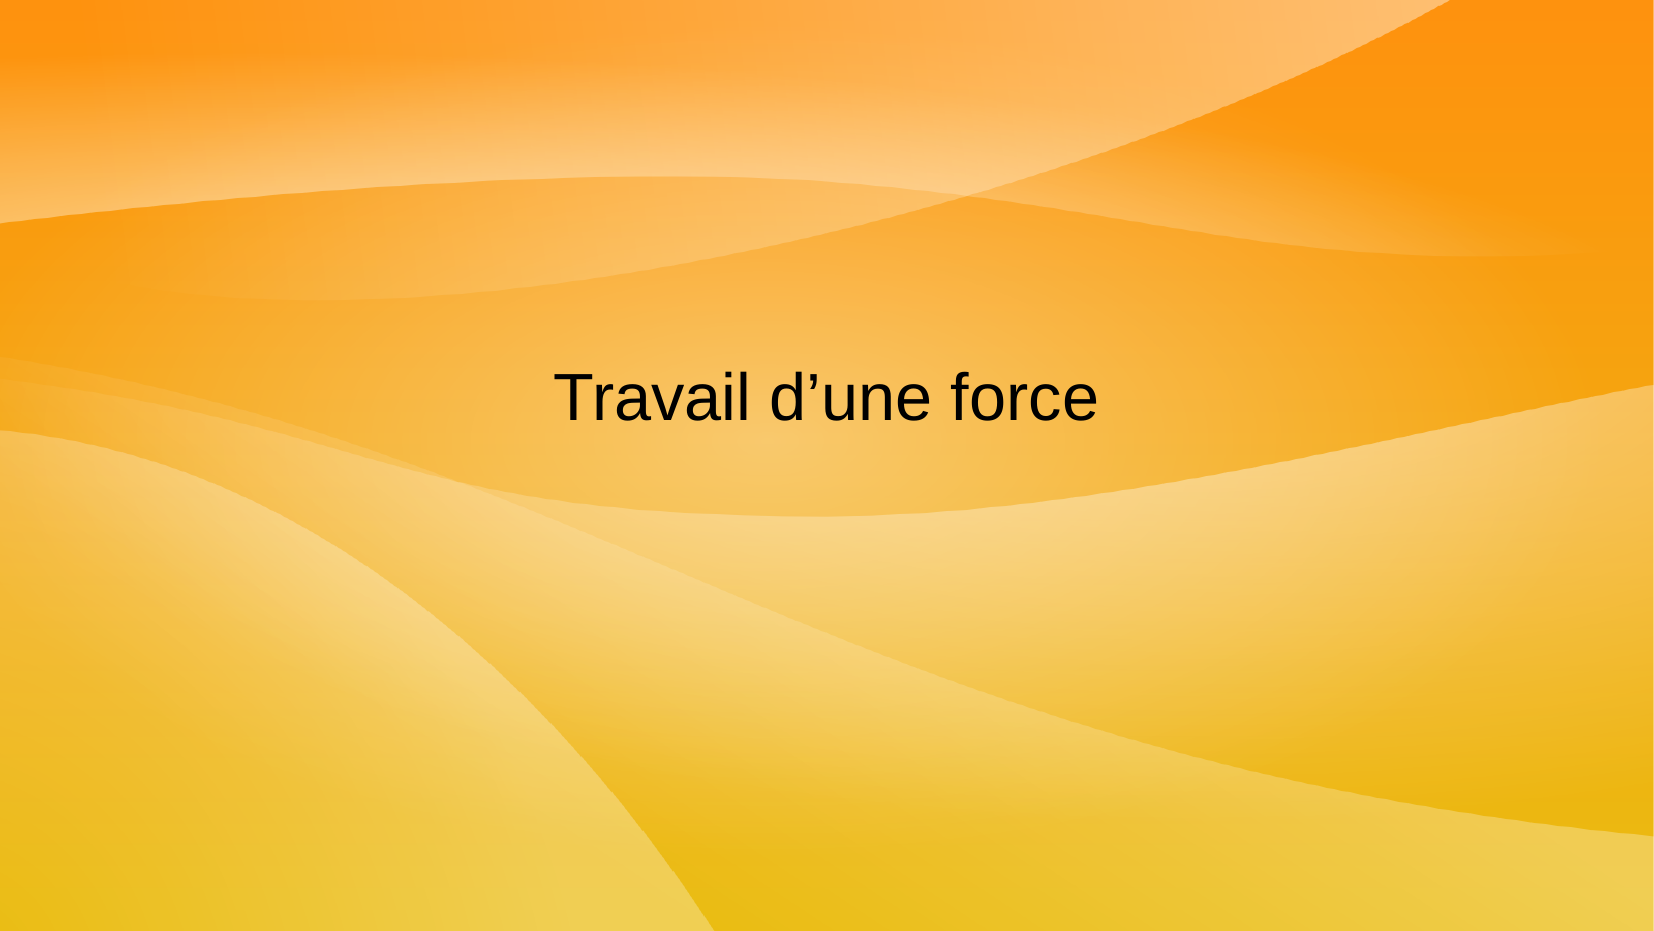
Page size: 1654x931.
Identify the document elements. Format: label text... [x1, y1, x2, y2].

picture [0, 0, 1654, 931]
subtitle Travail d’une force [82, 37, 1571, 757]
